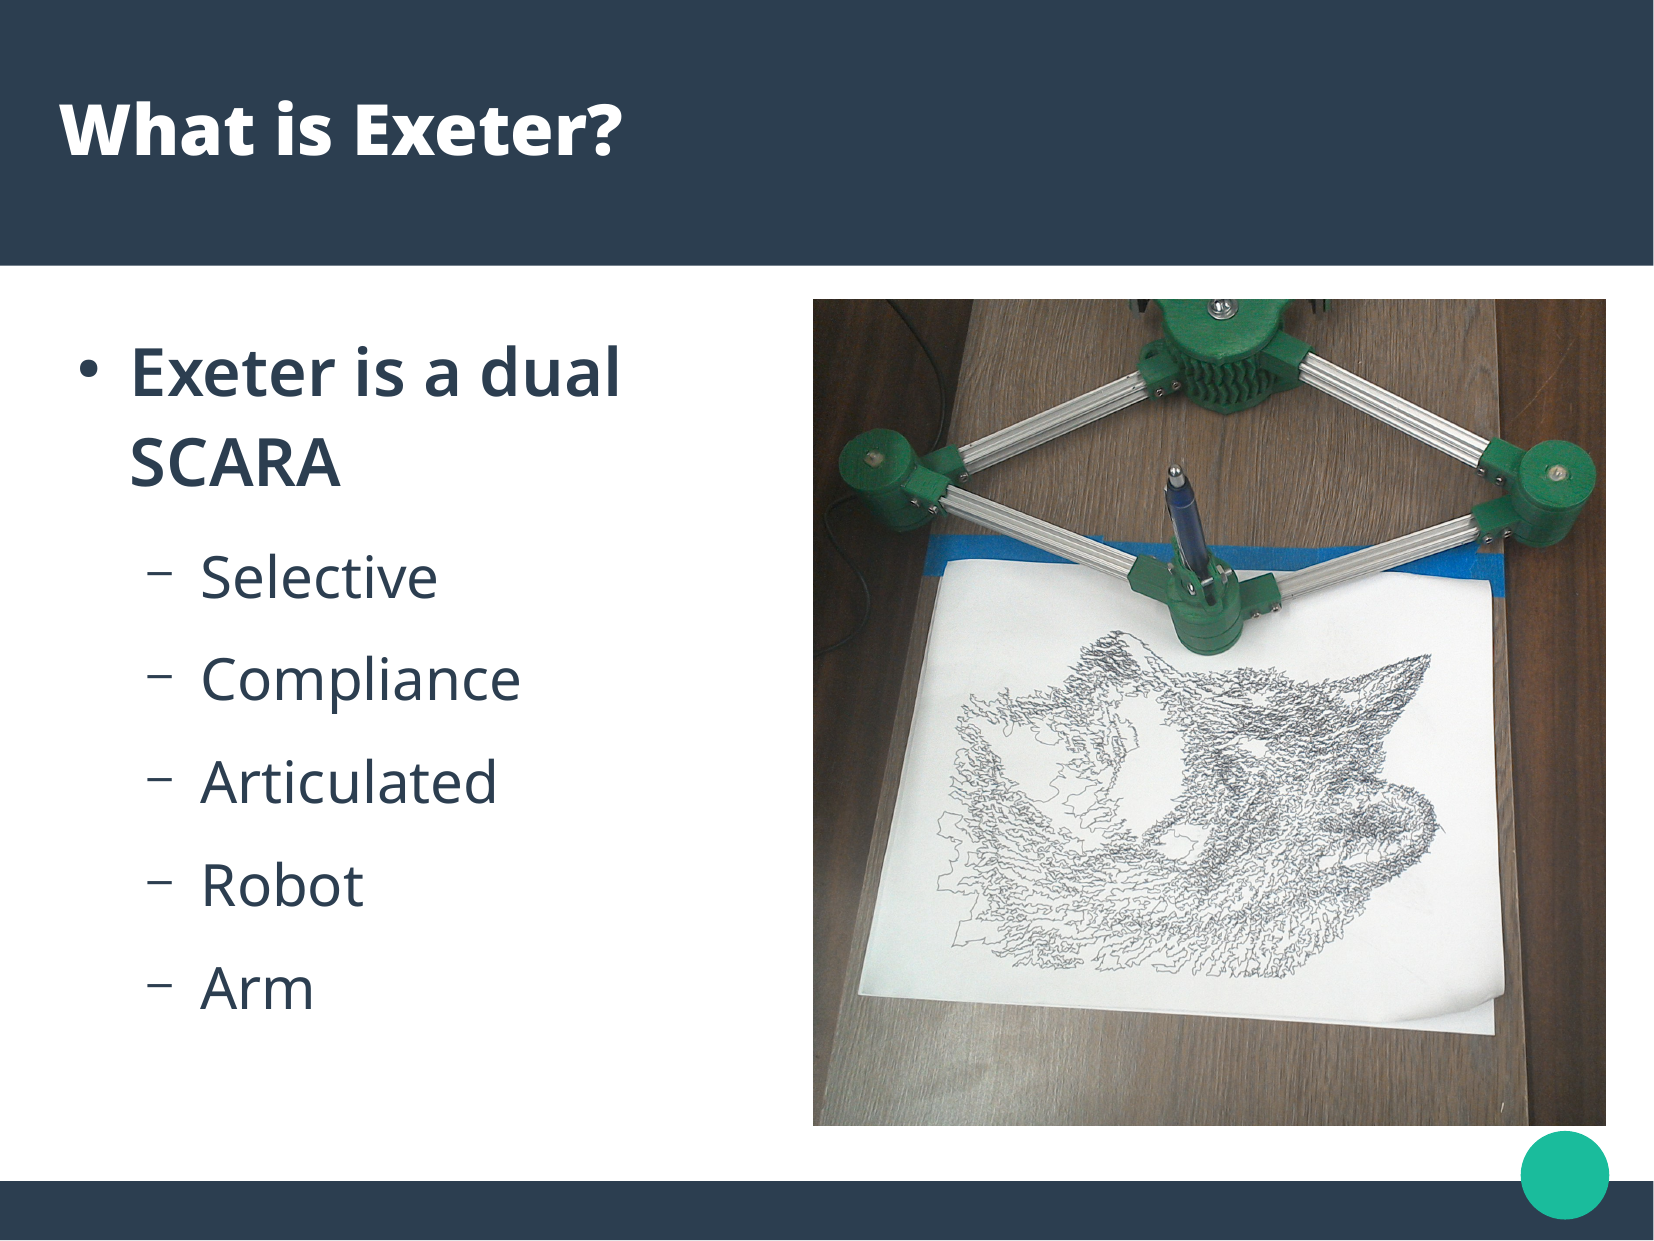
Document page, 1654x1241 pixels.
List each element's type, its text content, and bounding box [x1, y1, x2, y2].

title What is Exeter? [59, 49, 1595, 207]
picture [813, 299, 1606, 1126]
list Exeter is a dual SCARA Selective Compliance Articulated Robot Arm [59, 324, 766, 1152]
